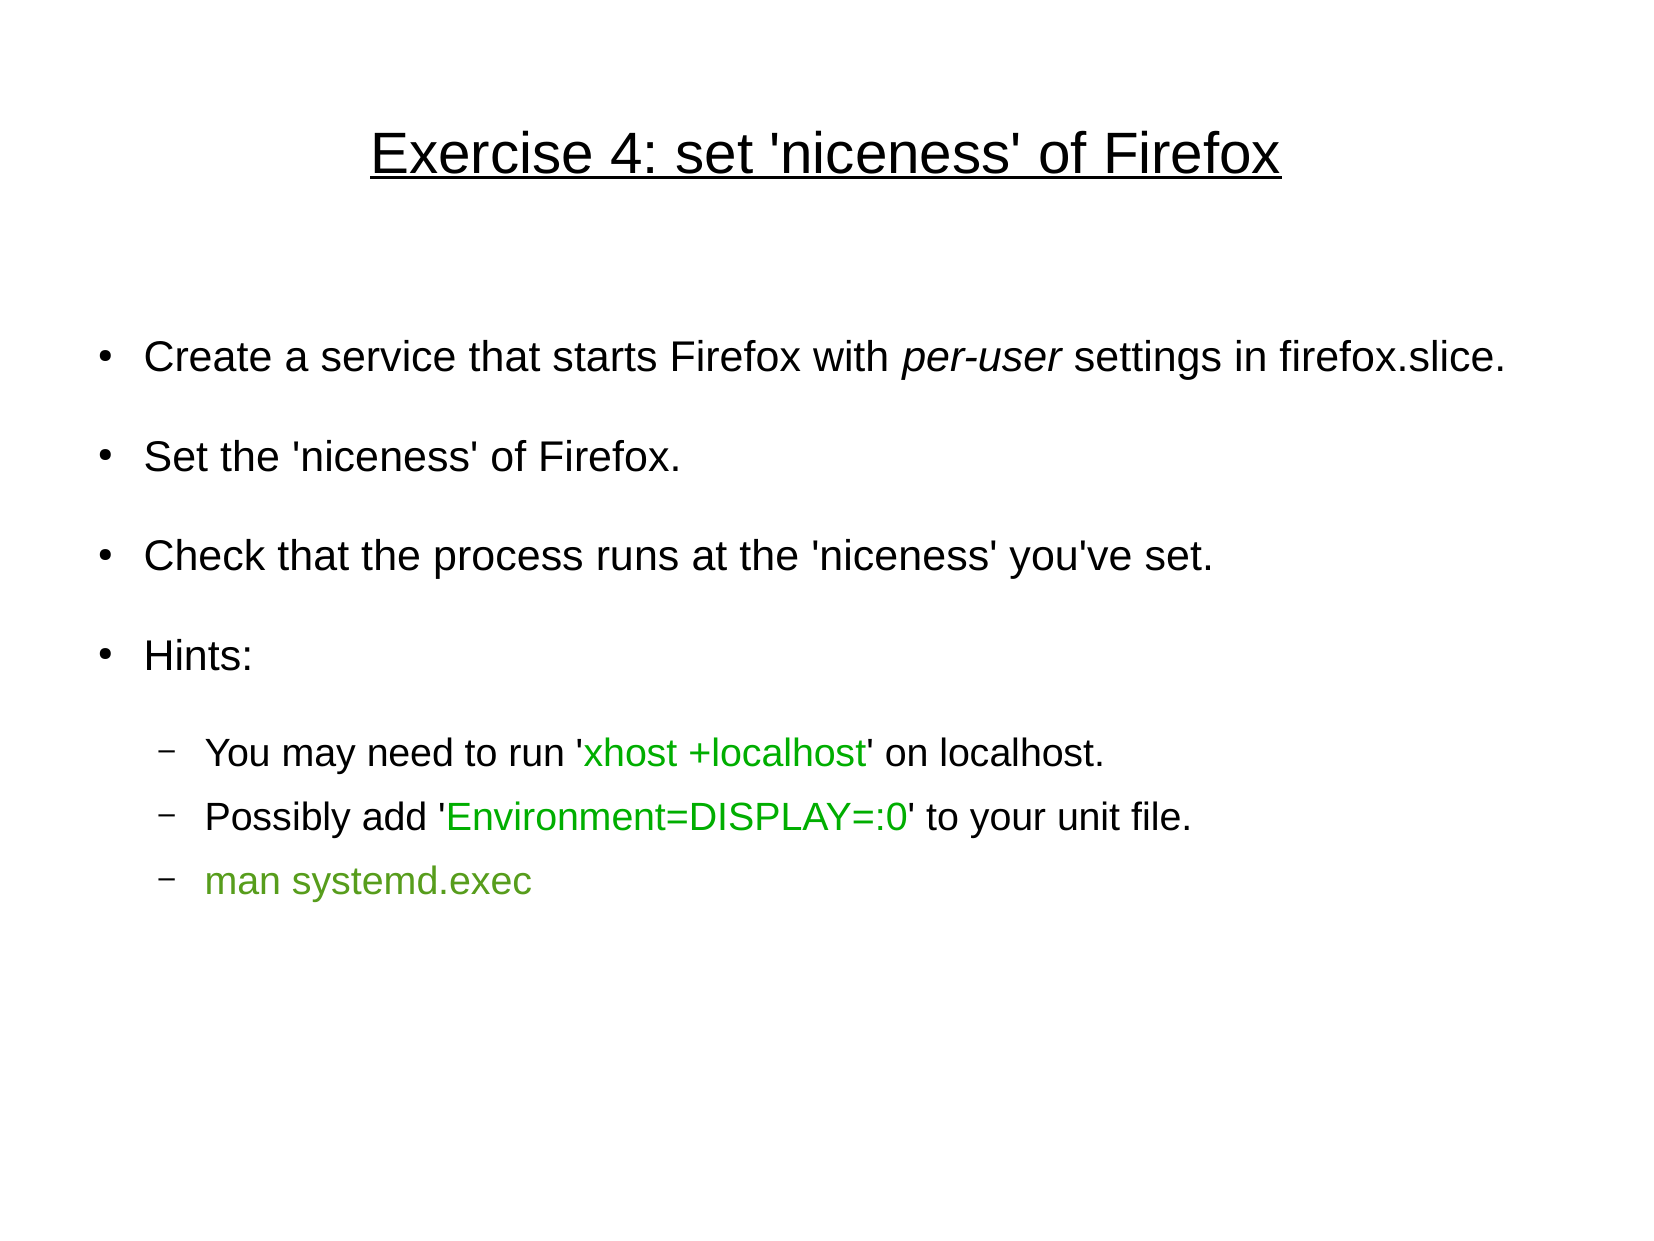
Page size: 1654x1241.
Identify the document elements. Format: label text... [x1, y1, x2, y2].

list Create a service that starts Firefox with per-user settings in firefox.slice. Set the 'niceness' of Firefox. Check that the process runs at the 'niceness' you've set. Hints: You may need to run 'xhost +localhost' on localhost. Possibly add 'Environment=DISPLAY=:0' to your unit file. man systemd.exec [82, 332, 1571, 909]
title Exercise 4: set 'niceness' of Firefox [82, 49, 1571, 257]
